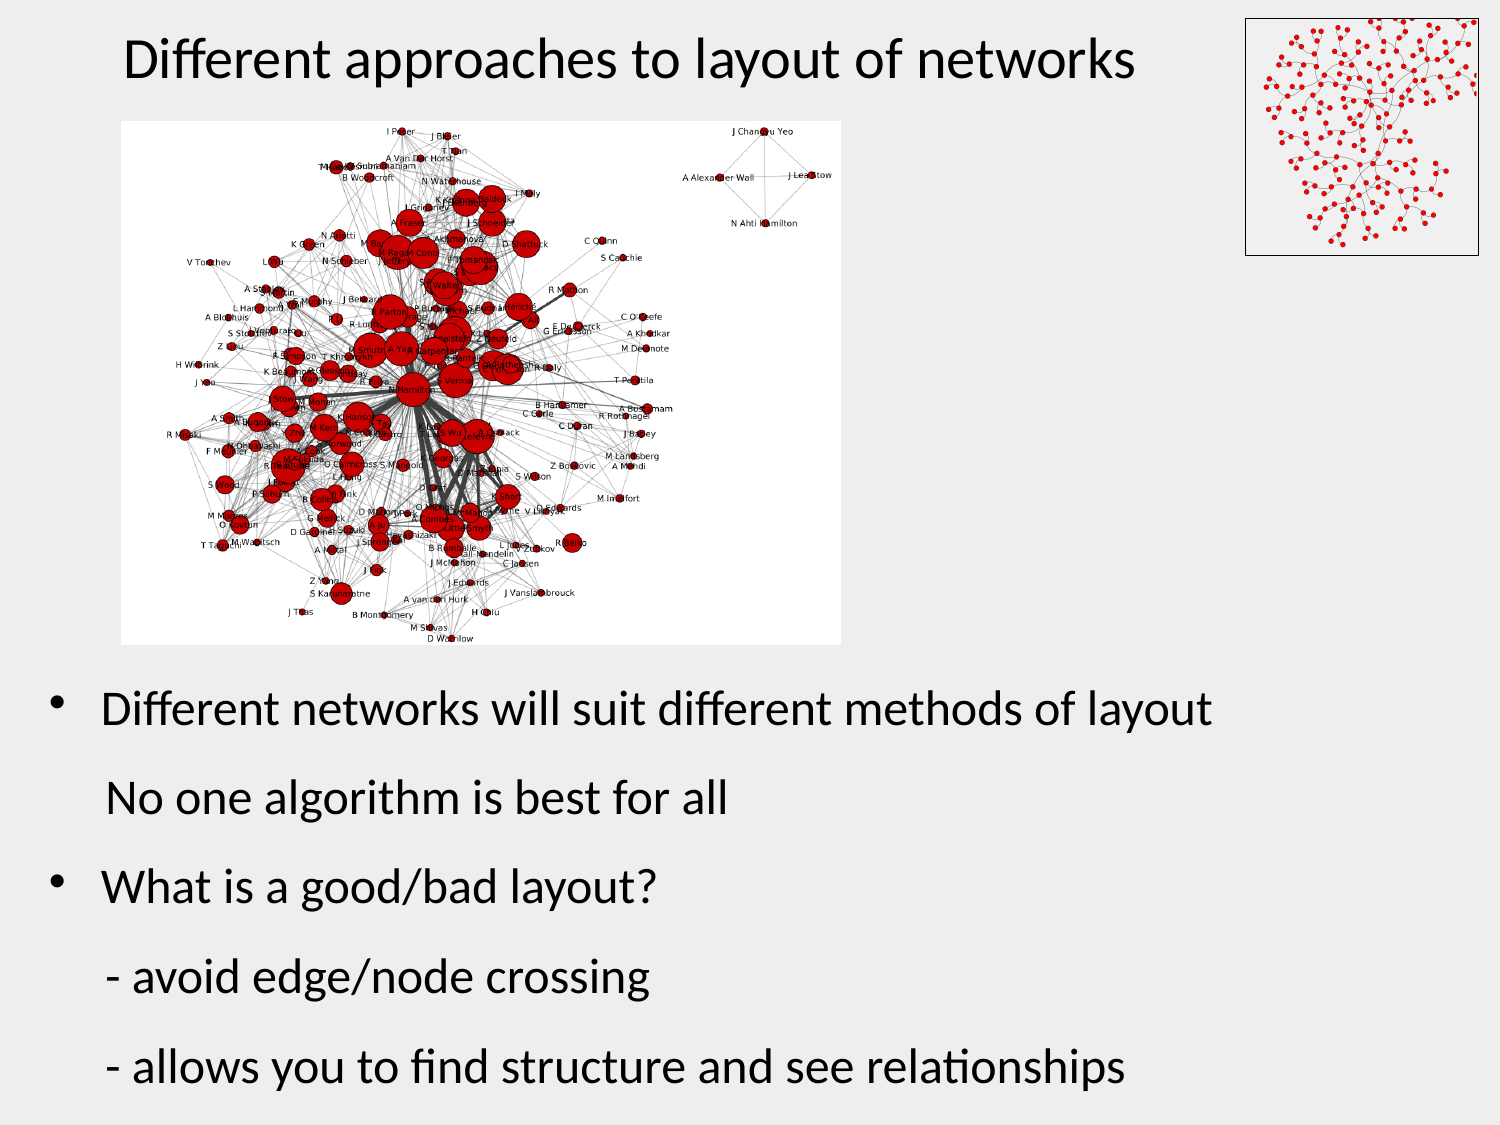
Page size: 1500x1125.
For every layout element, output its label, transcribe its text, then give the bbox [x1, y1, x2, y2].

picture [121, 121, 841, 645]
text_box Different networks will suit different methods of layout No one algorithm is best for all What is a good/bad layout? - avoid edge/node crossing - allows you to find structure and see relationships [30, 674, 1425, 1125]
text_box Different approaches to layout of networks [0, 19, 1305, 91]
picture [1246, 19, 1478, 255]
